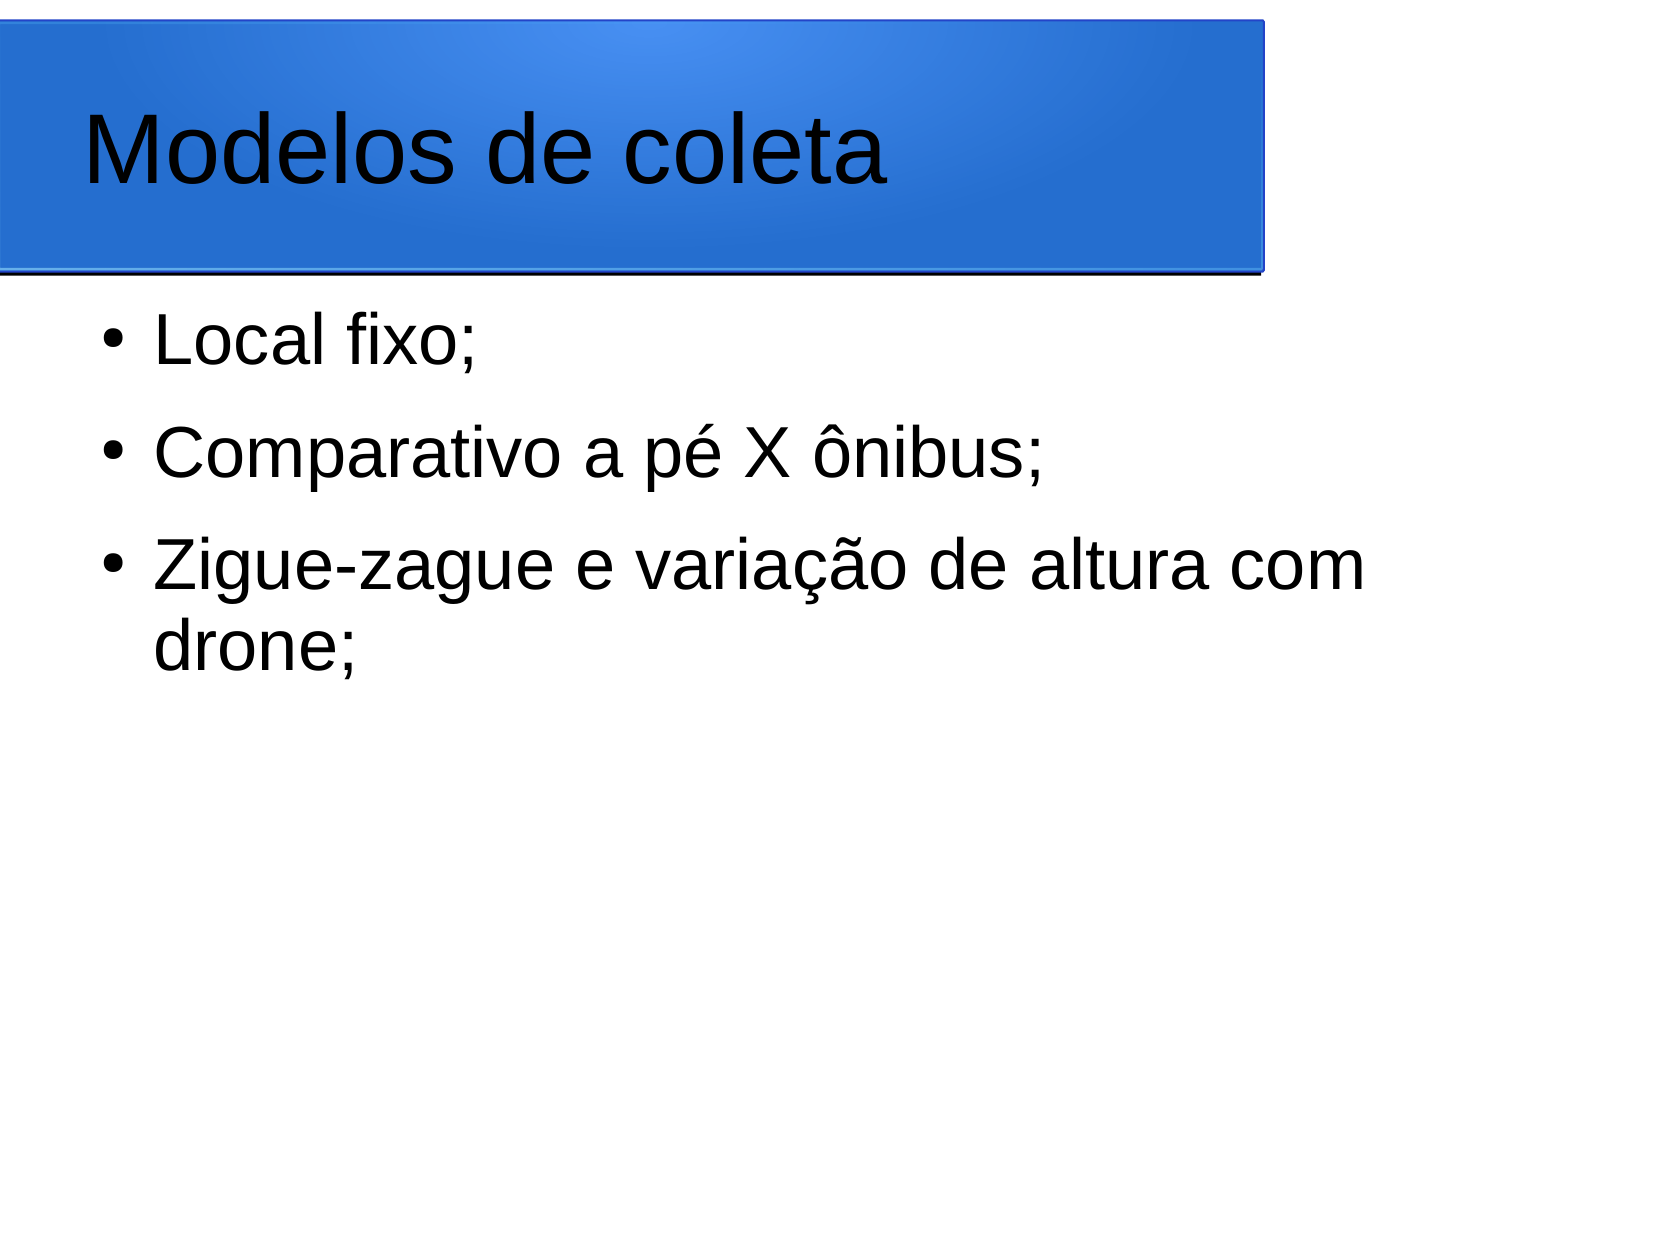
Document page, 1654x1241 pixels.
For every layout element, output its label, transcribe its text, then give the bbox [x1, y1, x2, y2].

title Modelos de coleta [82, 47, 1235, 252]
list Local fixo; Comparativo a pé X ônibus; Zigue-zague e variação de altura com drone; [82, 299, 1571, 1019]
